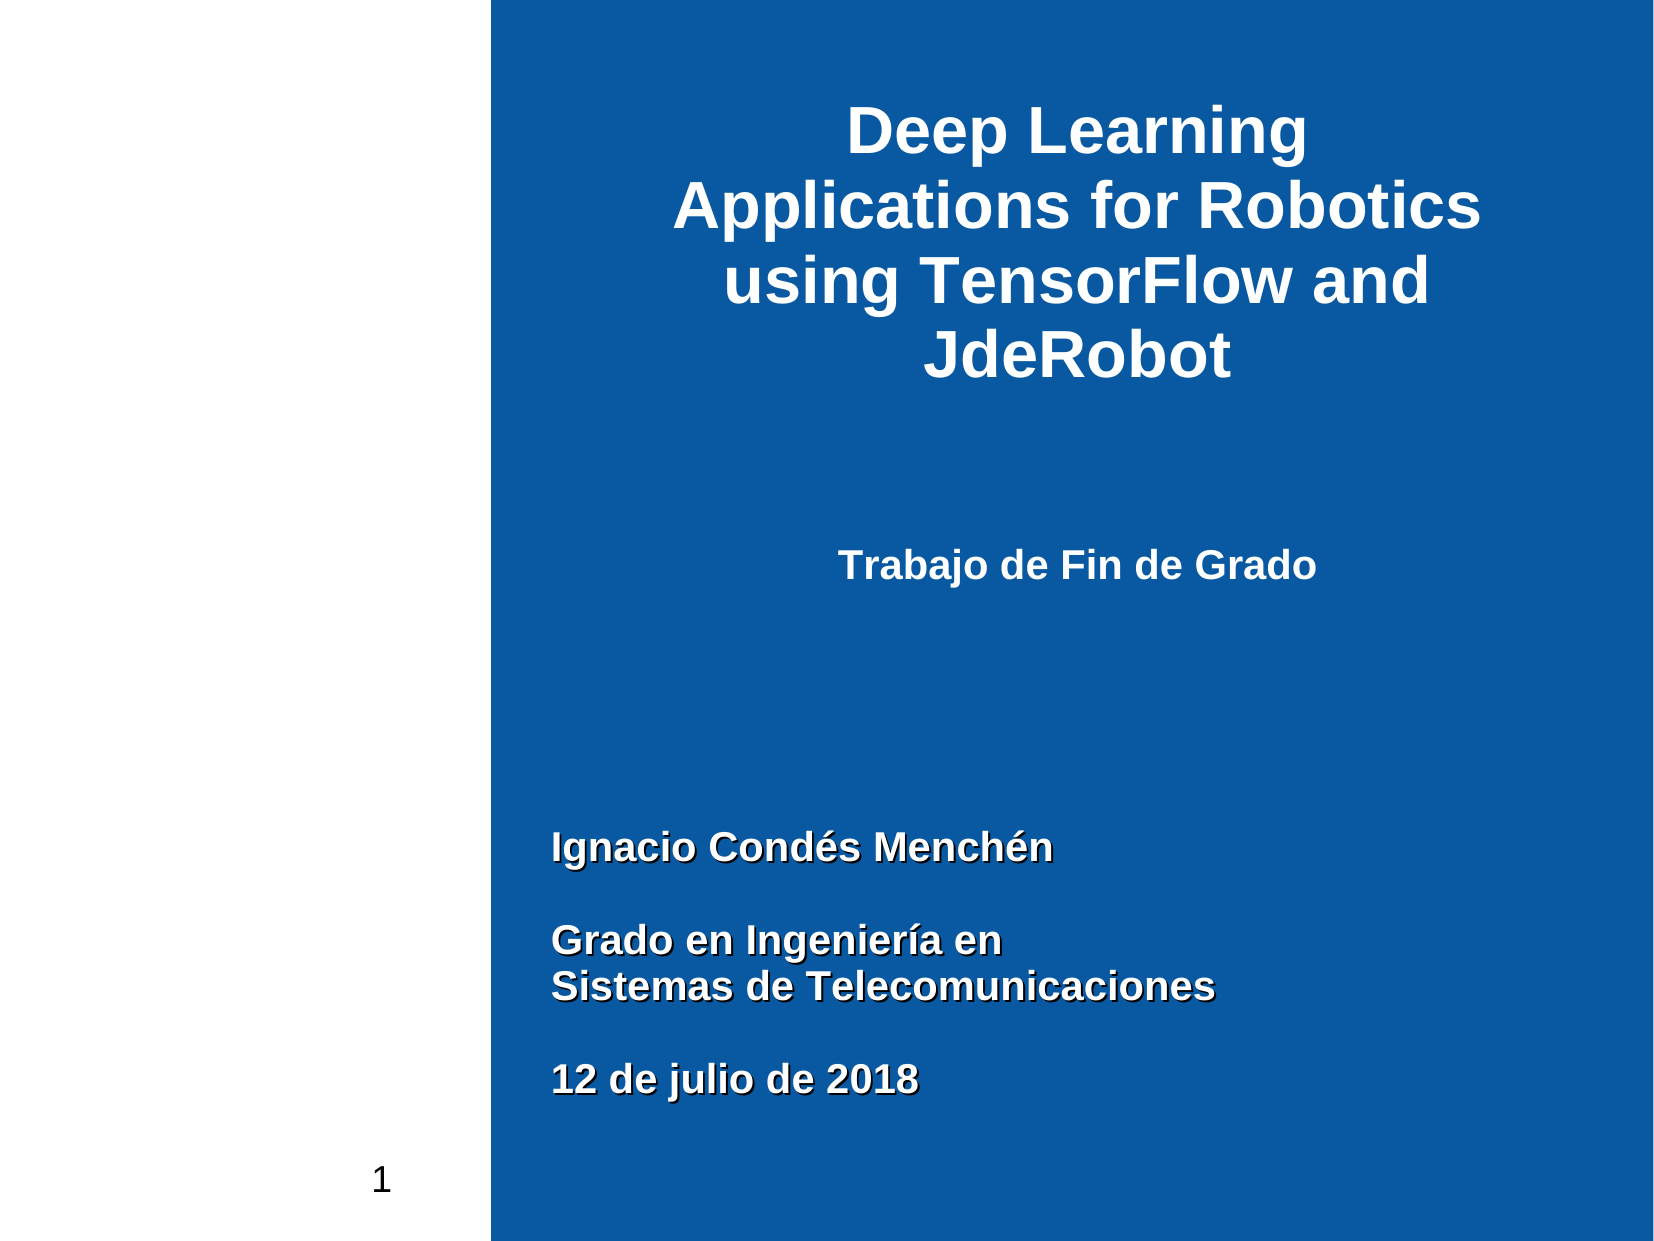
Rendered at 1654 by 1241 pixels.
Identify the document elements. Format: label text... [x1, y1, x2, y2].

text_box Ignacio Condés Menchén Grado en Ingeniería en Sistemas de Telecomunicaciones 12 de julio de 2018 [535, 816, 1359, 1209]
subtitle Trabajo de Fin de Grado [649, 475, 1506, 656]
picture [491, 0, 1654, 1241]
title Deep Learning Applications for Robotics using TensorFlow and JdeRobot [649, 70, 1506, 415]
